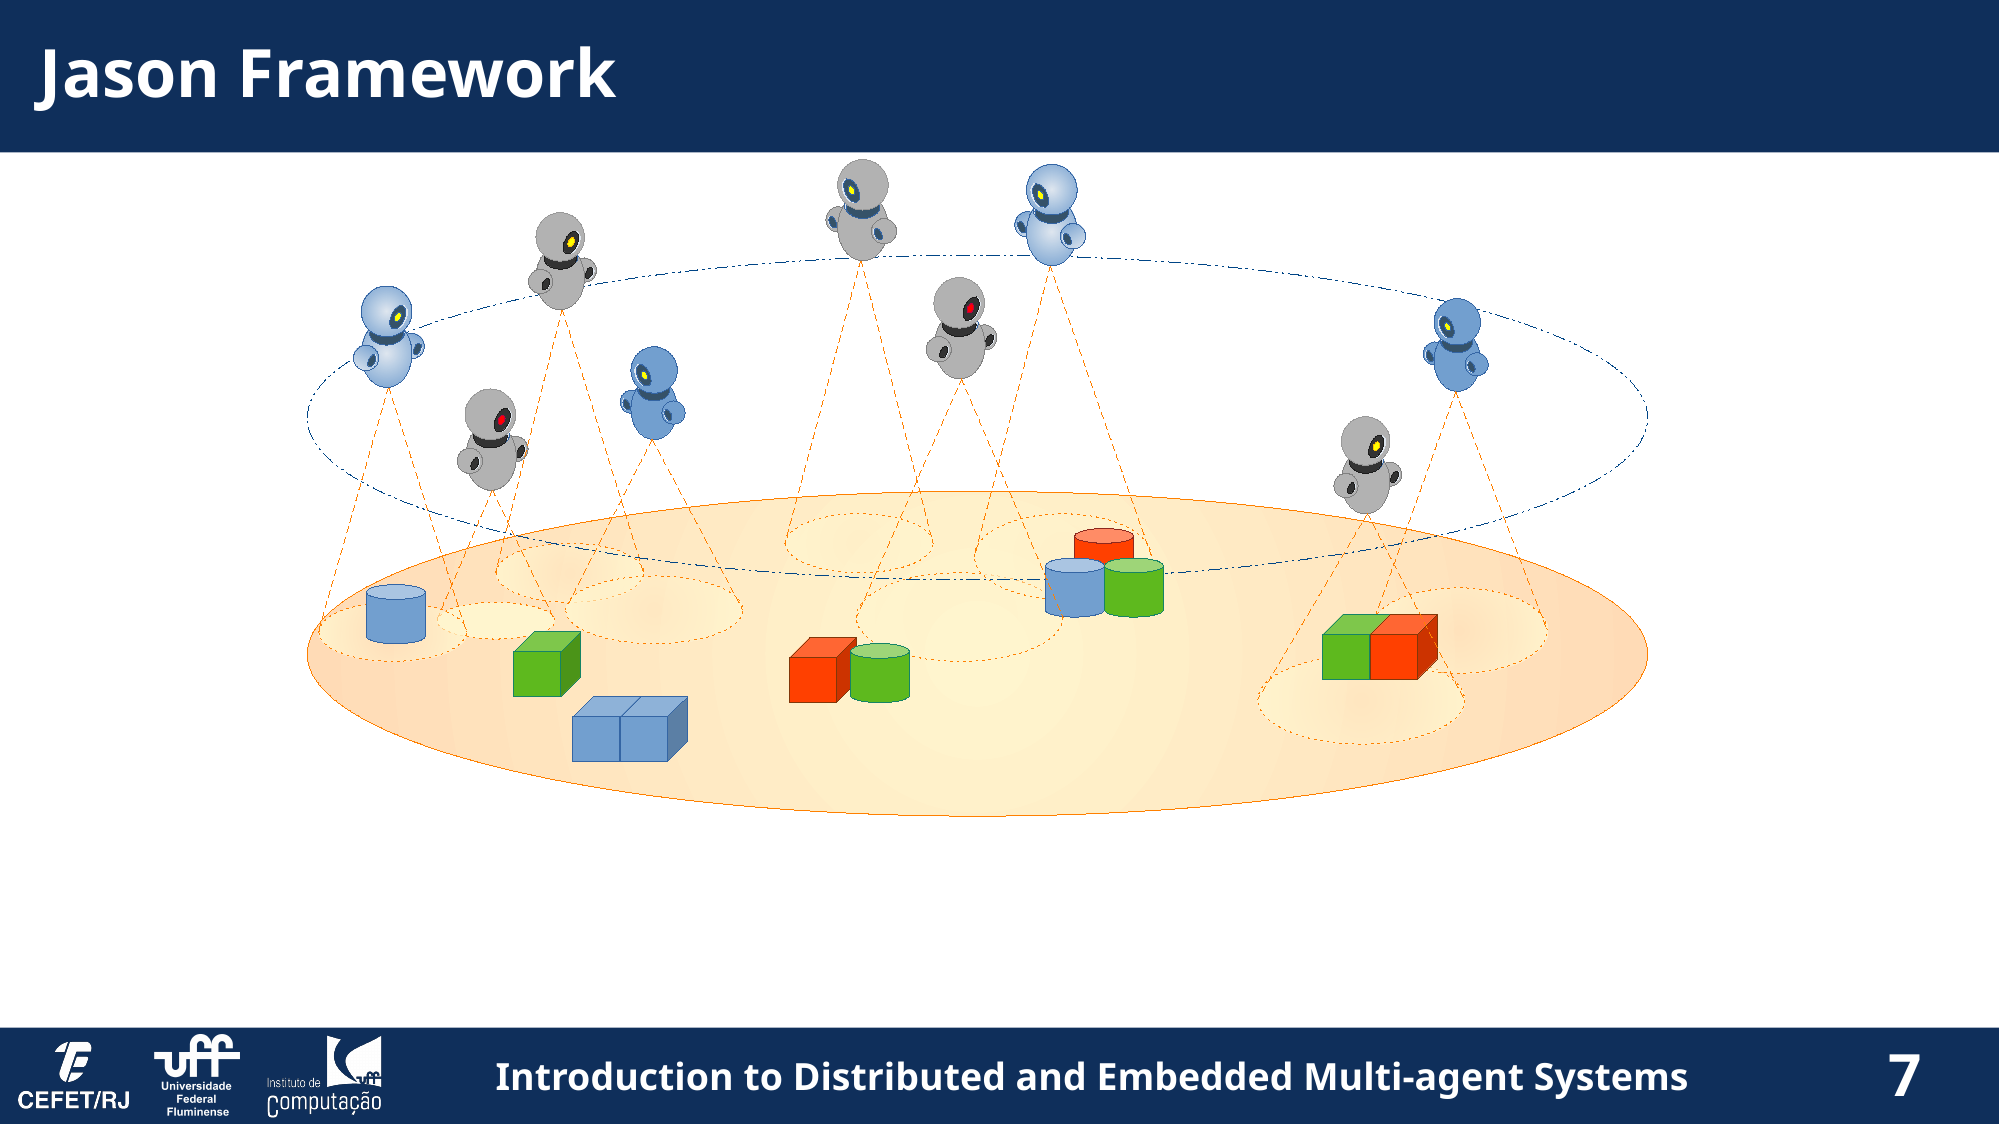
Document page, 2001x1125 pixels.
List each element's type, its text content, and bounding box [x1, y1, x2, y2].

text_box [307, 491, 1648, 817]
picture [265, 1033, 383, 1118]
text_box [620, 346, 686, 440]
text_box [1333, 416, 1402, 514]
text_box Jason Framework [25, 23, 1999, 119]
text_box [528, 212, 597, 310]
text_box [353, 286, 425, 388]
picture [153, 1033, 241, 1121]
text_box [1423, 298, 1489, 392]
text_box [825, 159, 897, 261]
text_box [926, 277, 997, 379]
picture [18, 1021, 129, 1125]
text_box [457, 388, 529, 491]
text_box [1014, 164, 1086, 266]
